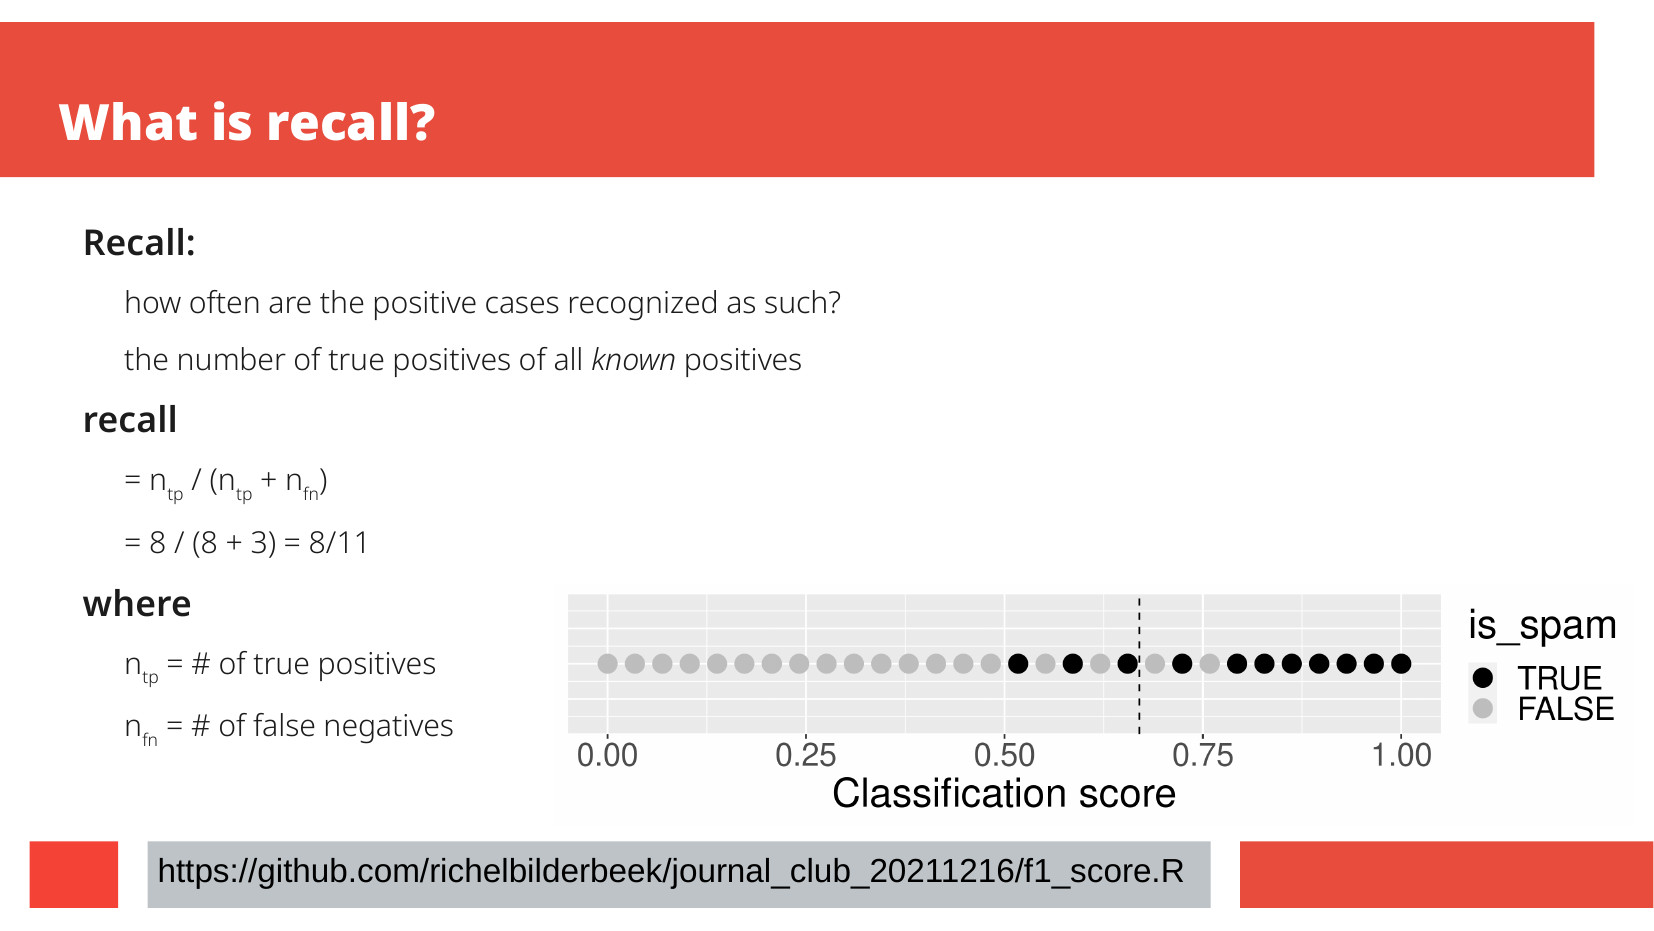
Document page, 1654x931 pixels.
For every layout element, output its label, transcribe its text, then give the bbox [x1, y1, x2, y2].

picture [554, 584, 1636, 826]
text_box https://github.com/richelbilderbeek/journal_club_20211216/f1_score.R [142, 845, 1213, 905]
list Recall: how often are the positive cases recognized as such? the number of true positives of all known positives recall = ntp / (ntp + nfn) = 8 / (8 + 3) = 8/11 where ntp = # of true positives nfn = # of false negatives [82, 217, 1571, 758]
title What is recall? [59, 44, 1595, 156]
